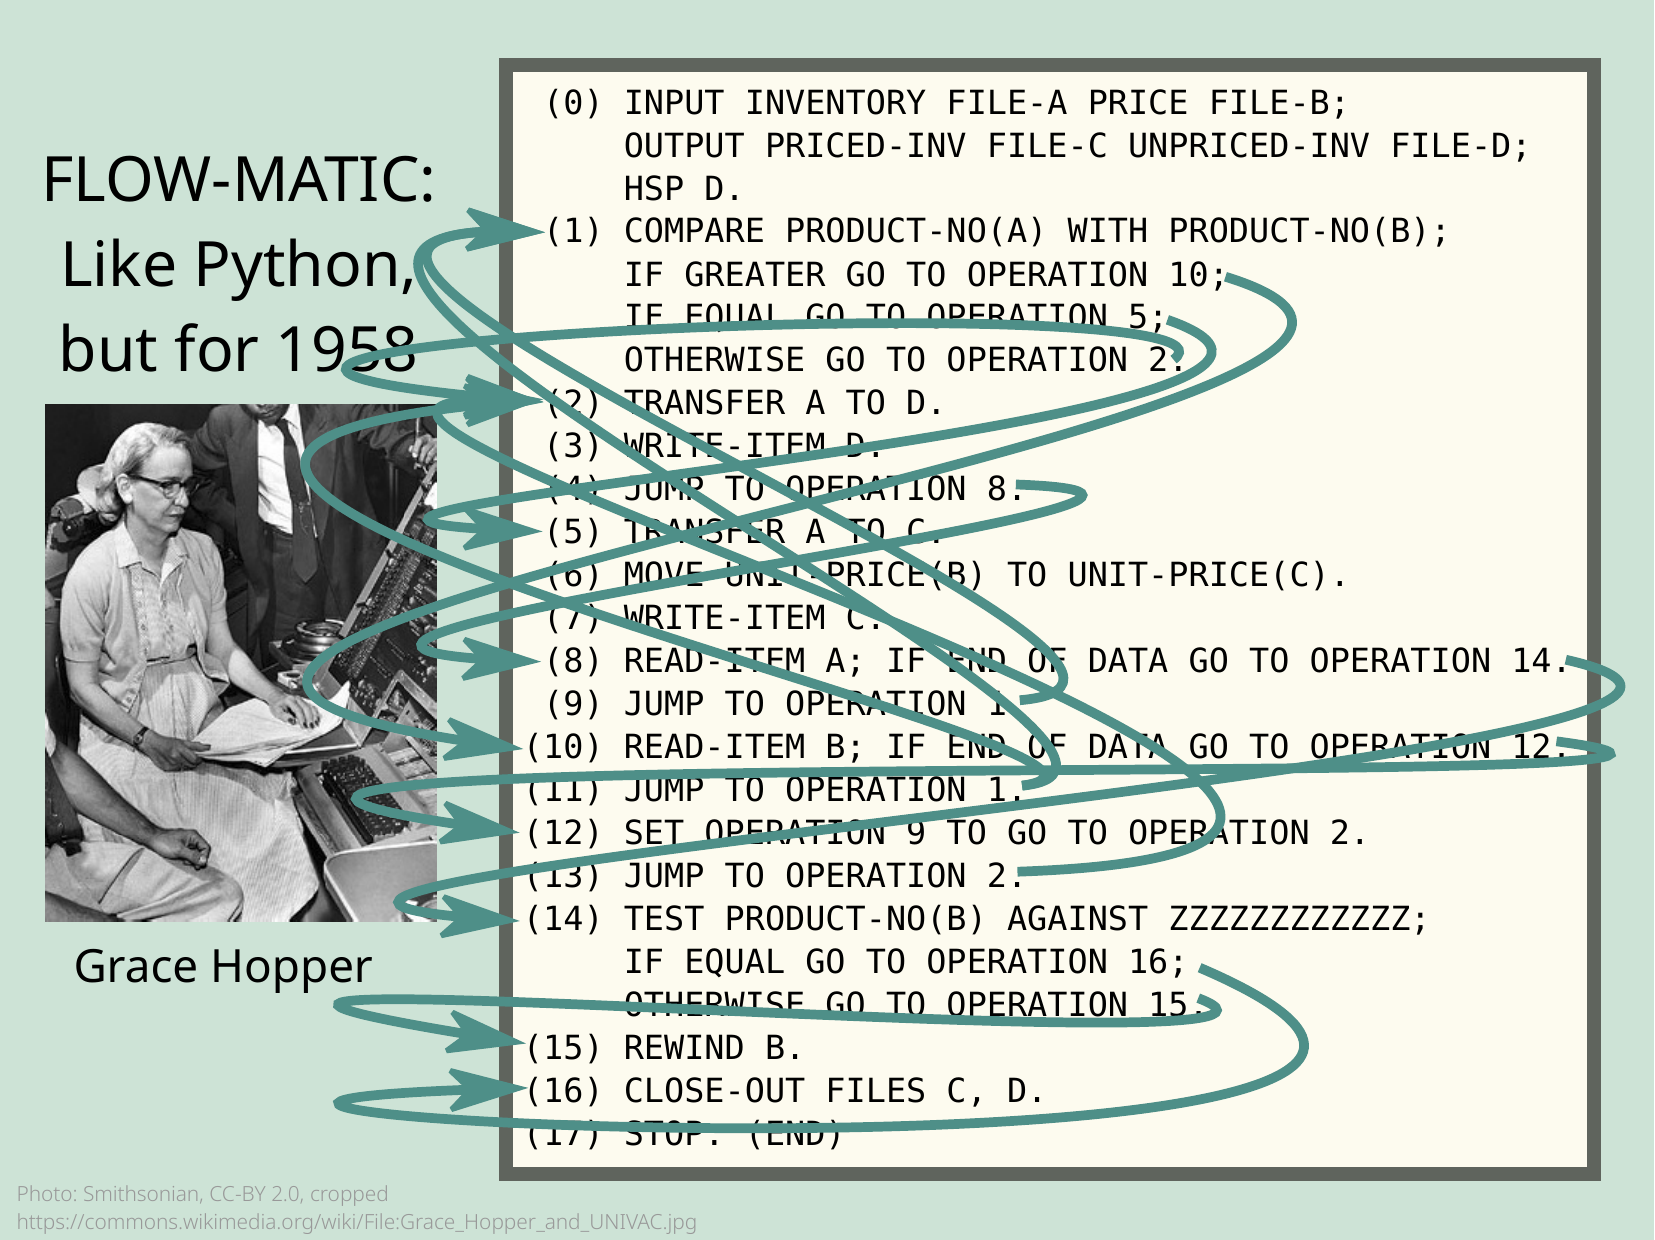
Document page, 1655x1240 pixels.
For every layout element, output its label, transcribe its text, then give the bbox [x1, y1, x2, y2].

picture [45, 57, 1626, 1181]
text_box Photo: Smithsonian, CC-BY 2.0, cropped https://commons.wikimedia.org/wiki/File:Grace_Hopper_and_UNIVAC.jpg [1, 1171, 841, 1240]
title FLOW-MATIC: Like Python, but for 1958 [14, 94, 300, 430]
text_box Grace Hopper [58, 926, 300, 1088]
